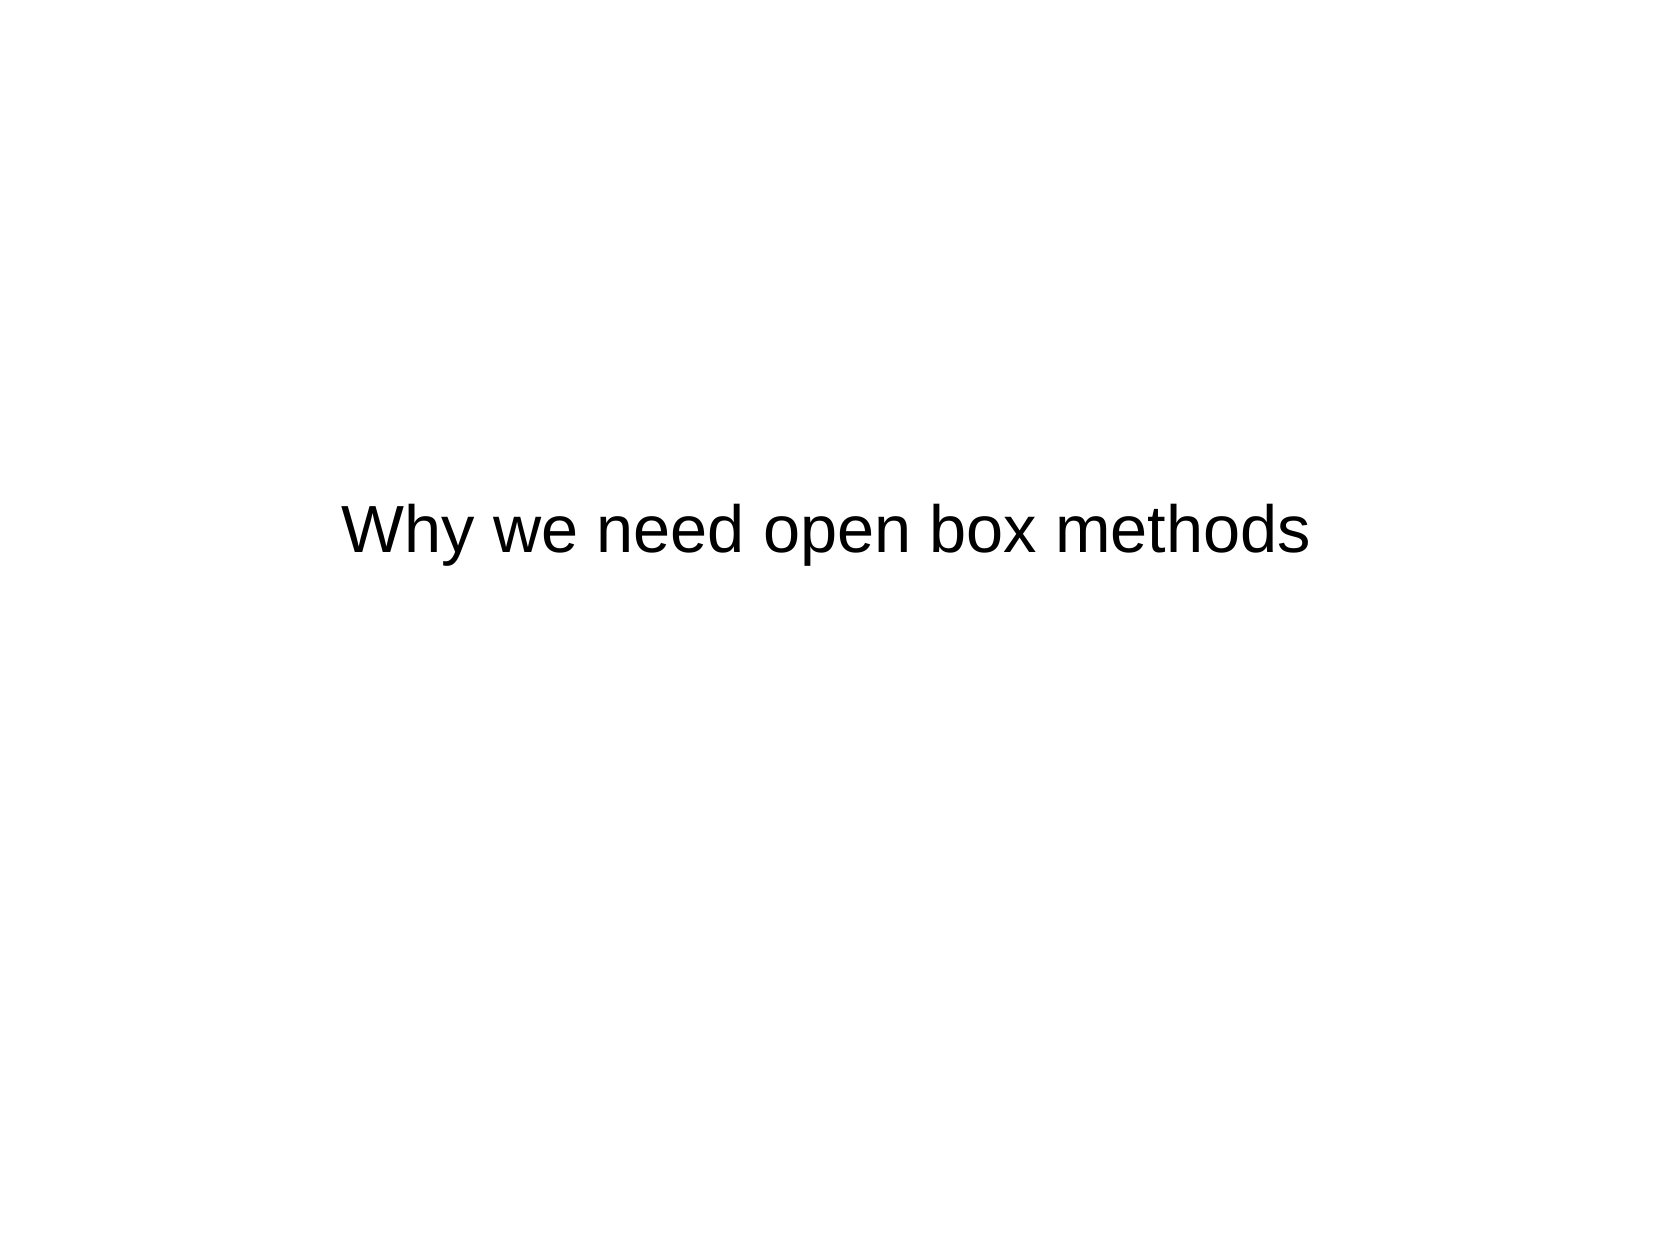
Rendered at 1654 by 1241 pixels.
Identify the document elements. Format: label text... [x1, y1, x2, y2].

subtitle Why we need open box methods [82, 49, 1571, 1010]
